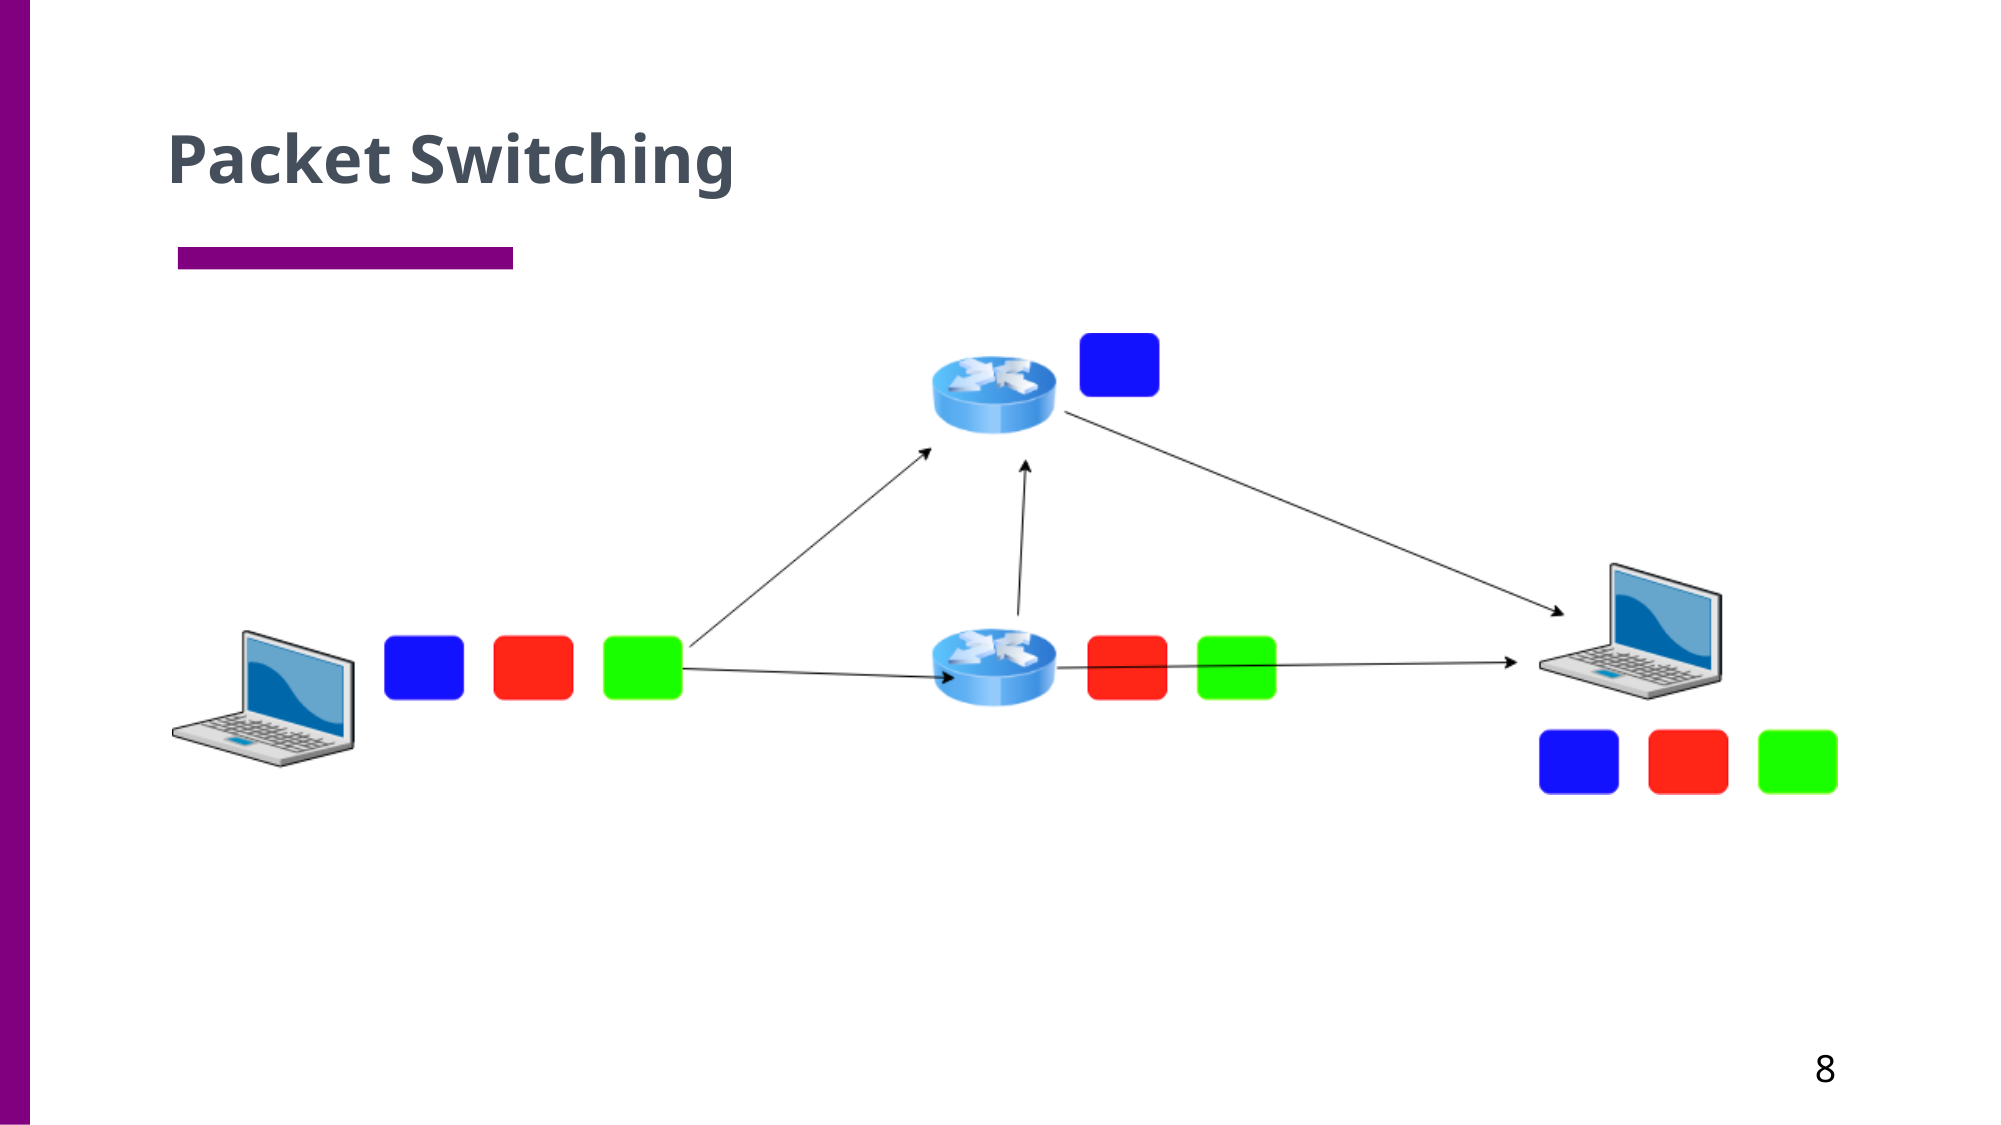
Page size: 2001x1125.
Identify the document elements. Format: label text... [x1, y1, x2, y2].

picture [172, 333, 1838, 795]
text_box Packet Switching [151, 0, 1849, 212]
